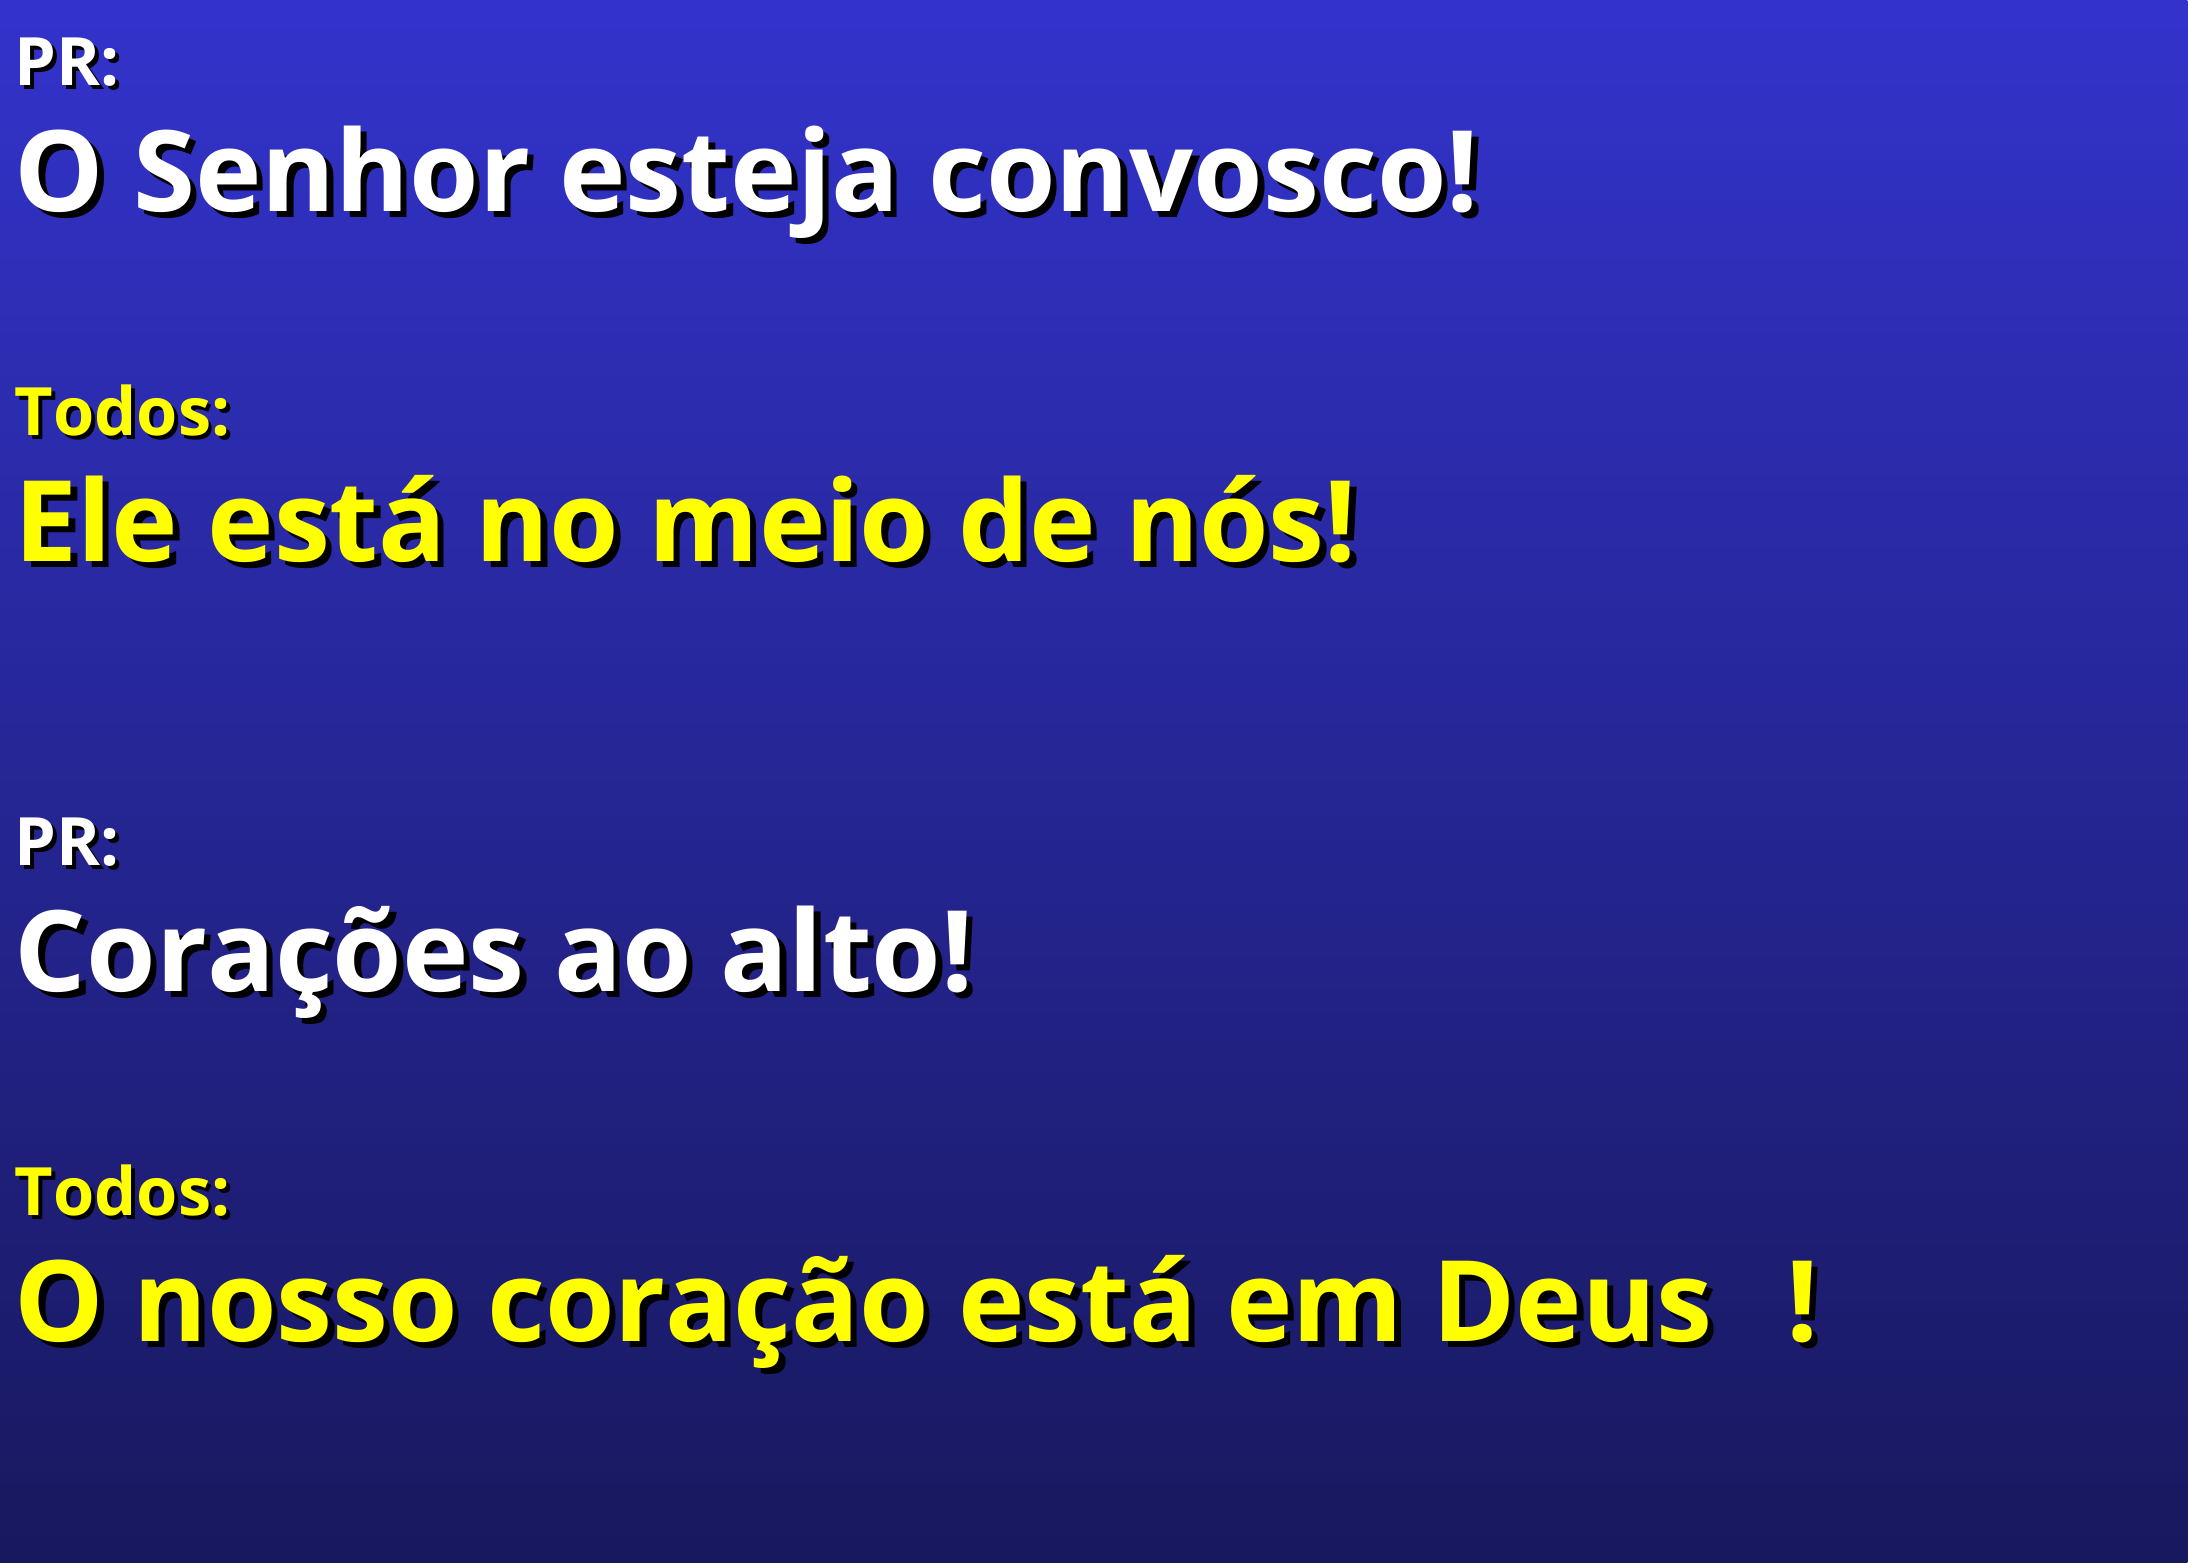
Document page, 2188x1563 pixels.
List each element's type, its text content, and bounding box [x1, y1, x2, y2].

text_box PR: O Senhor esteja convosco! Todos: Ele está no meio de nós! PR: Corações ao alto! Todos: O nosso coração está em Deus ! [0, 11, 2188, 1372]
